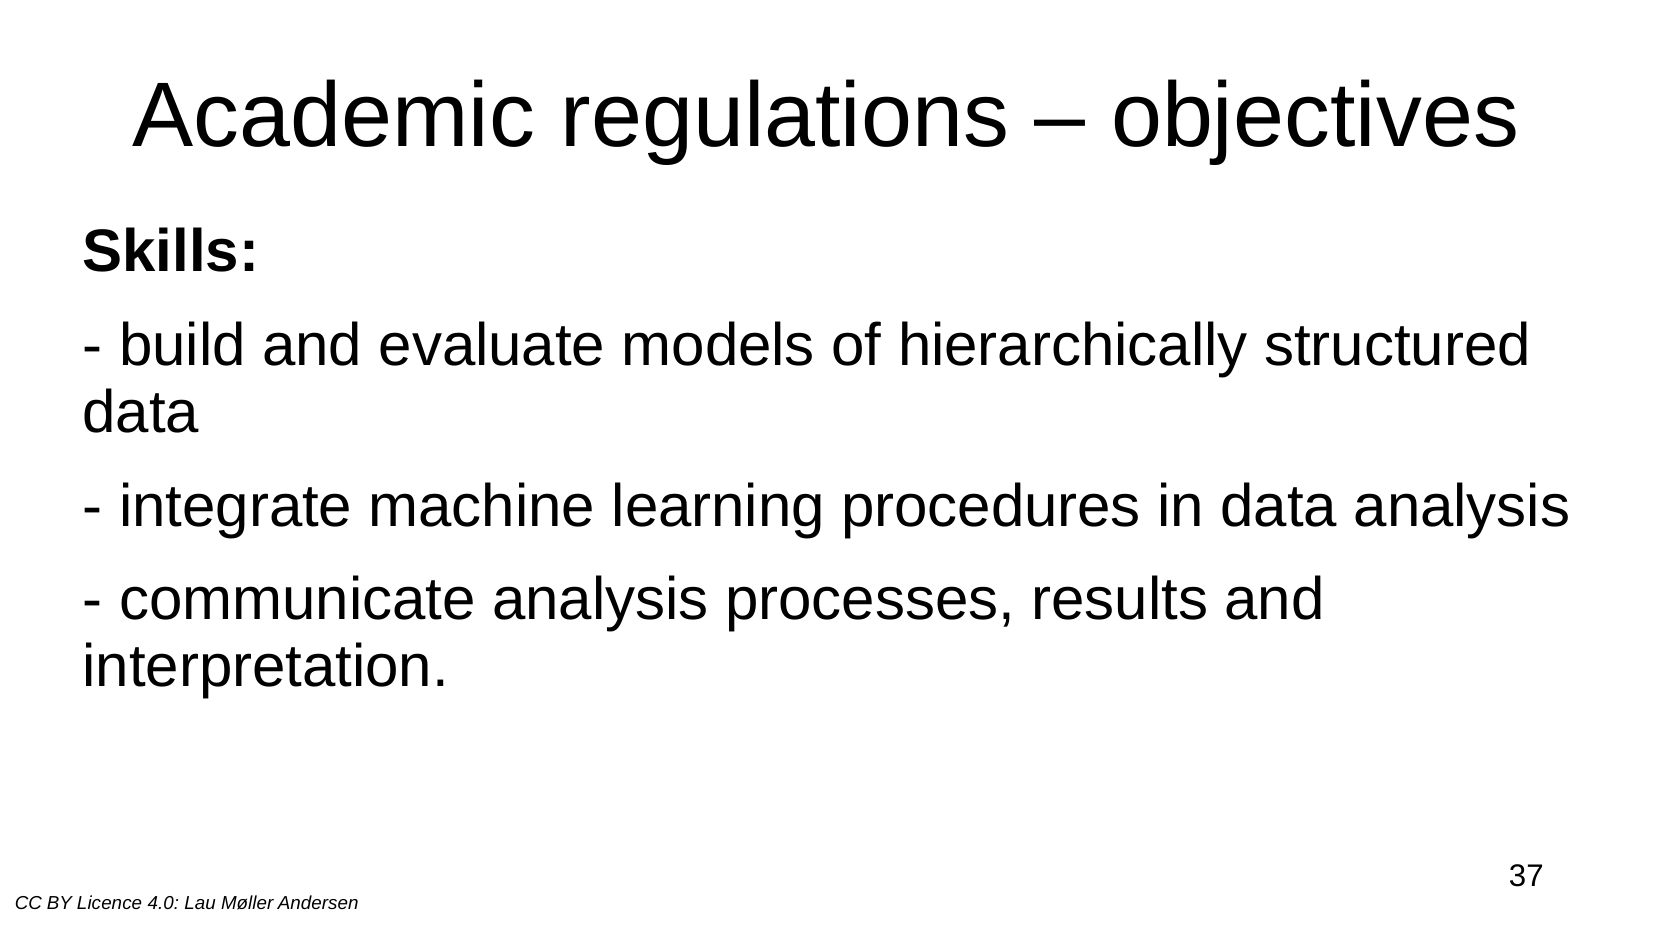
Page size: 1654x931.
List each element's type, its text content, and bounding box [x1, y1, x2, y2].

list Skills: - build and evaluate models of hierarchically structured data - integrate machine learning procedures in data analysis - communicate analysis processes, results and interpretation. [82, 217, 1571, 758]
text_box <nummer> [1494, 850, 1654, 921]
text_box CC BY Licence 4.0: Lau Møller Andersen [0, 885, 387, 921]
title Academic regulations – objectives [82, 37, 1571, 193]
